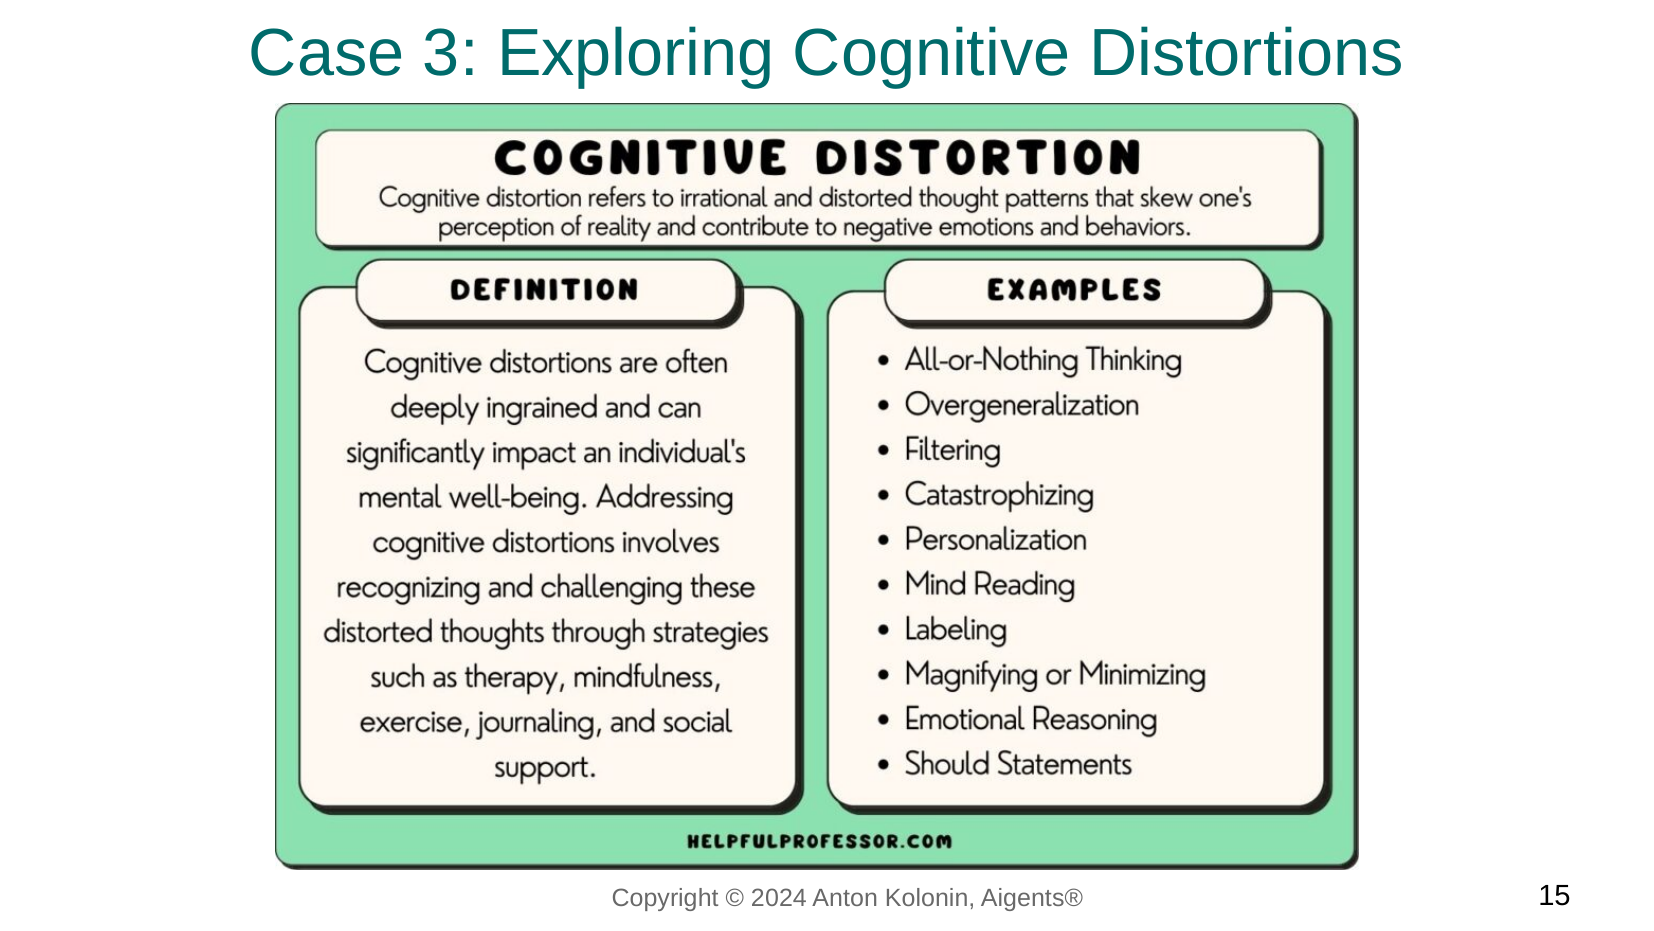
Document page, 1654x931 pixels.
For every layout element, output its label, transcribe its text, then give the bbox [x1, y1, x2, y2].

text_box Case 3: Exploring Cognitive Distortions [0, 0, 1654, 108]
picture [275, 103, 1359, 870]
